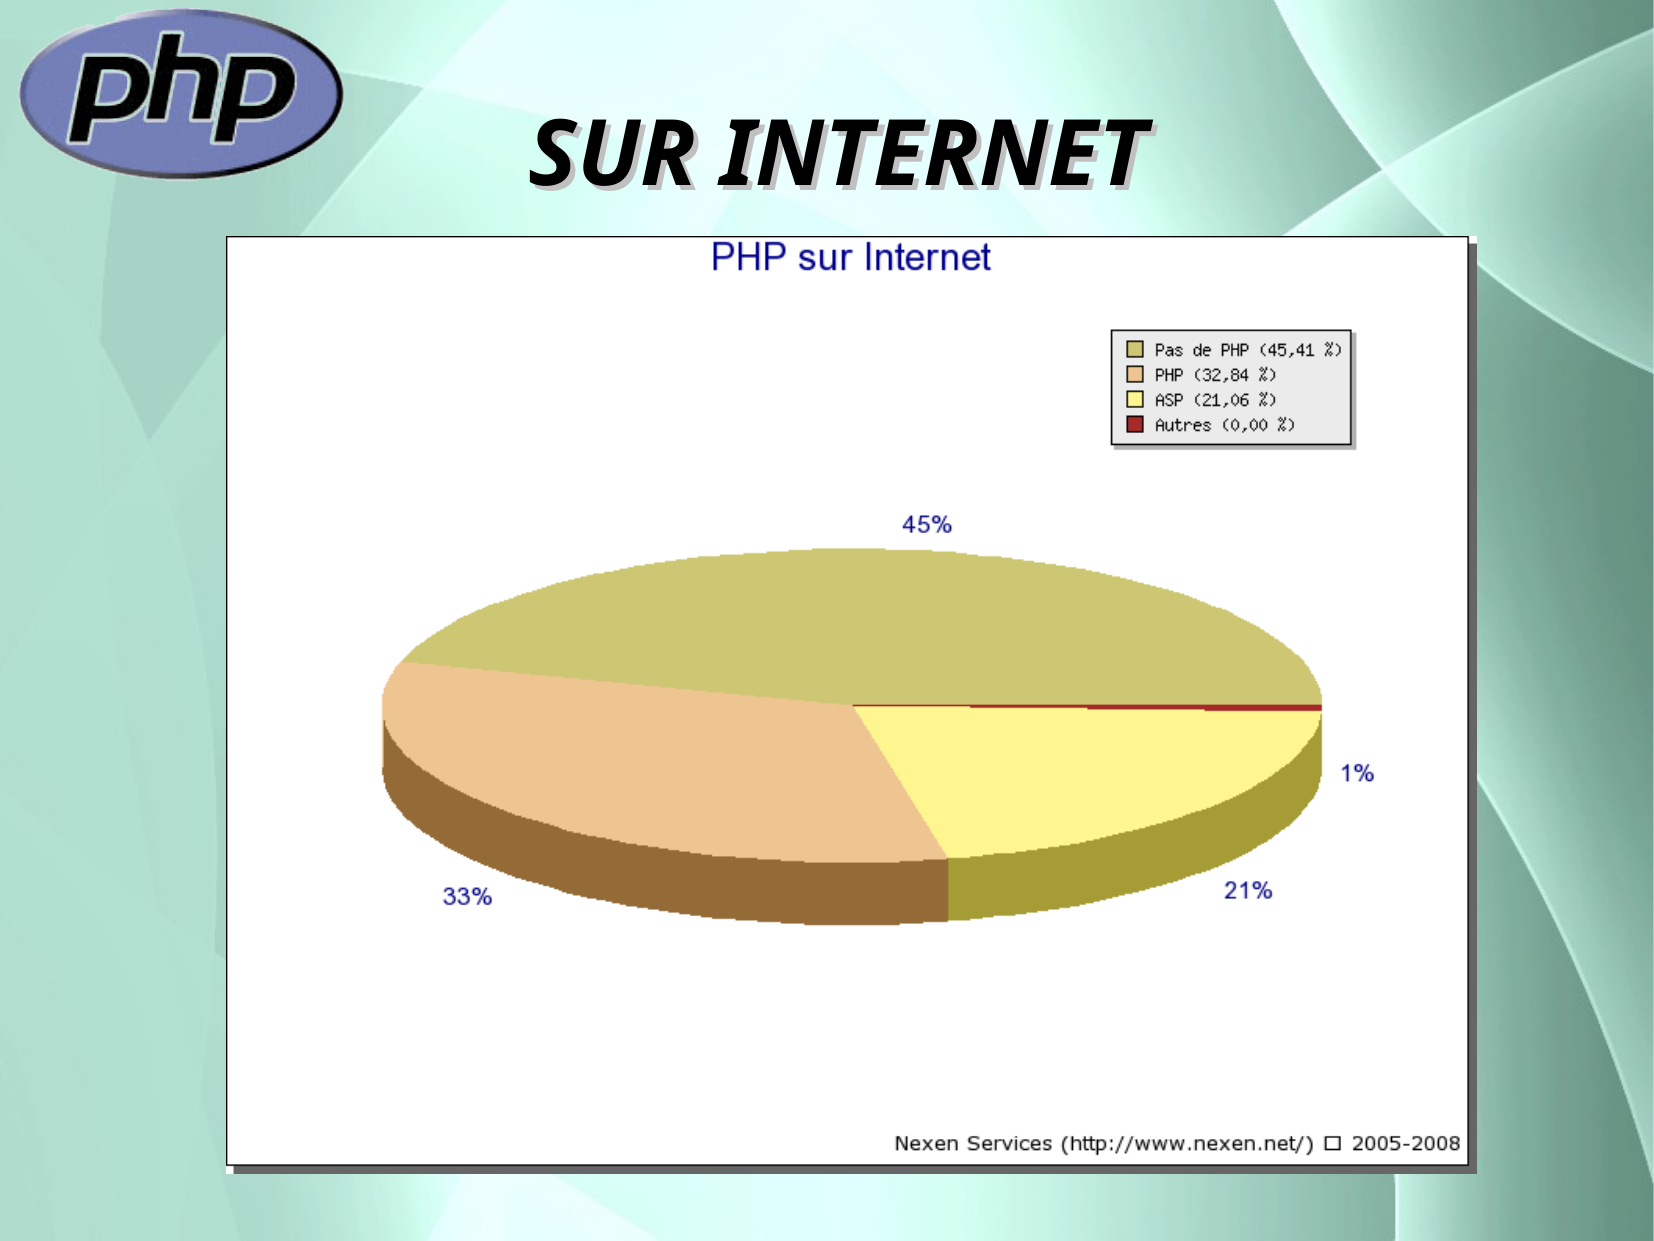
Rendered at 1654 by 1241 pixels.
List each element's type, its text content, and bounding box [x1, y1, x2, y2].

picture [0, 0, 1654, 1241]
title SUR INTERNET [82, 49, 1571, 257]
